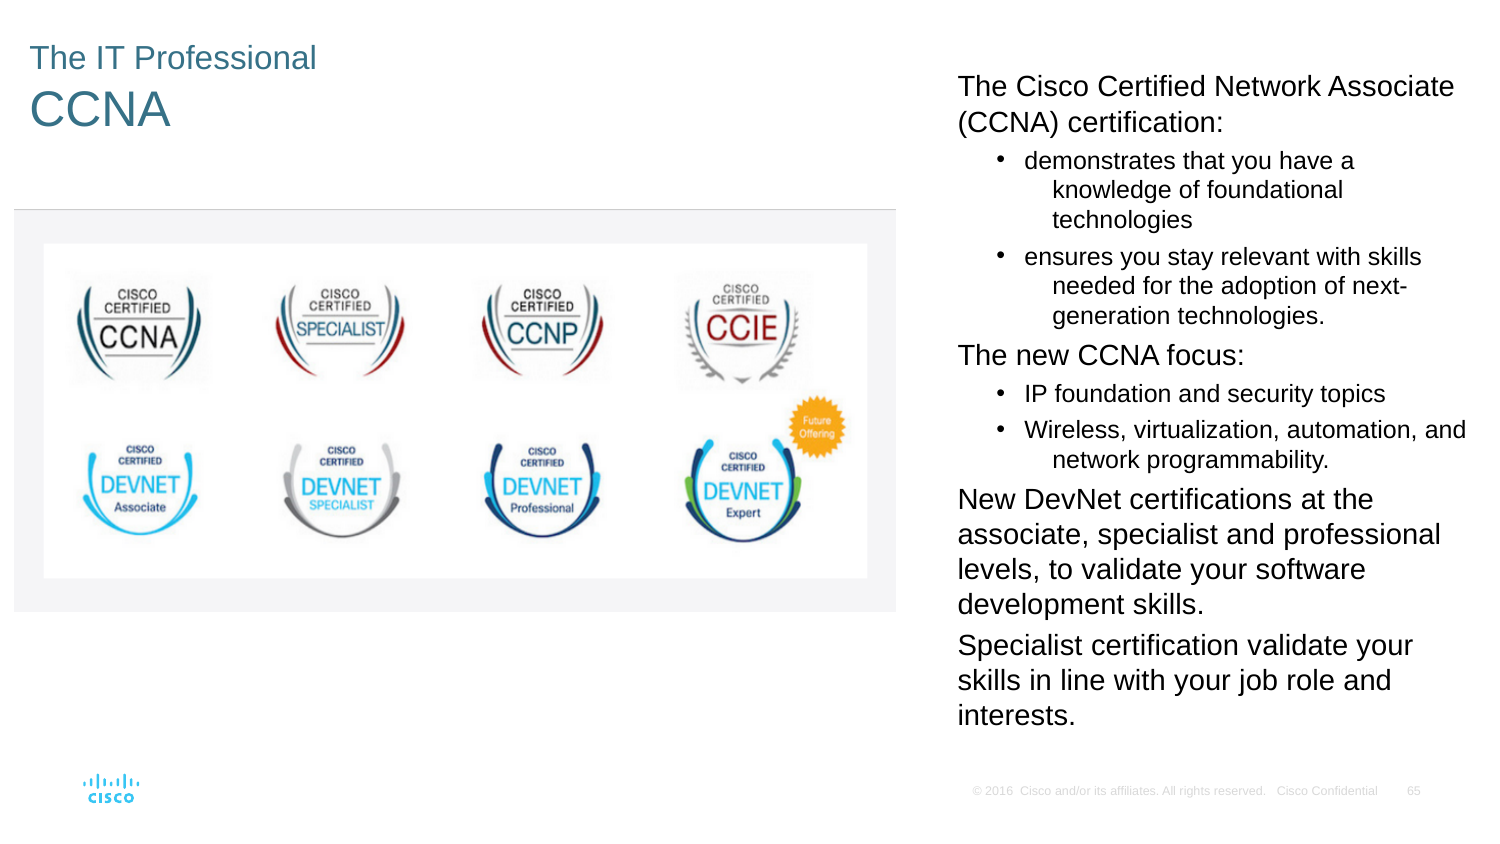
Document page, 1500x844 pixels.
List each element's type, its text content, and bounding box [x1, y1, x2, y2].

title The IT Professional CCNA [14, 6, 896, 166]
list The Cisco Certified Network Associate (CCNA) certification: demonstrates that you have a knowledge of foundational technologies ensures you stay relevant with skills needed for the adoption of next-generation technologies. The new CCNA focus: IP foundation and security topics Wireless, virtualization, automation, and network programmability. New DevNet certifications at the associate, specialist and professional levels, to validate your software development skills. Specialist certification validate your skills in line with your job role and interests. [895, 60, 1500, 762]
picture [14, 209, 896, 612]
